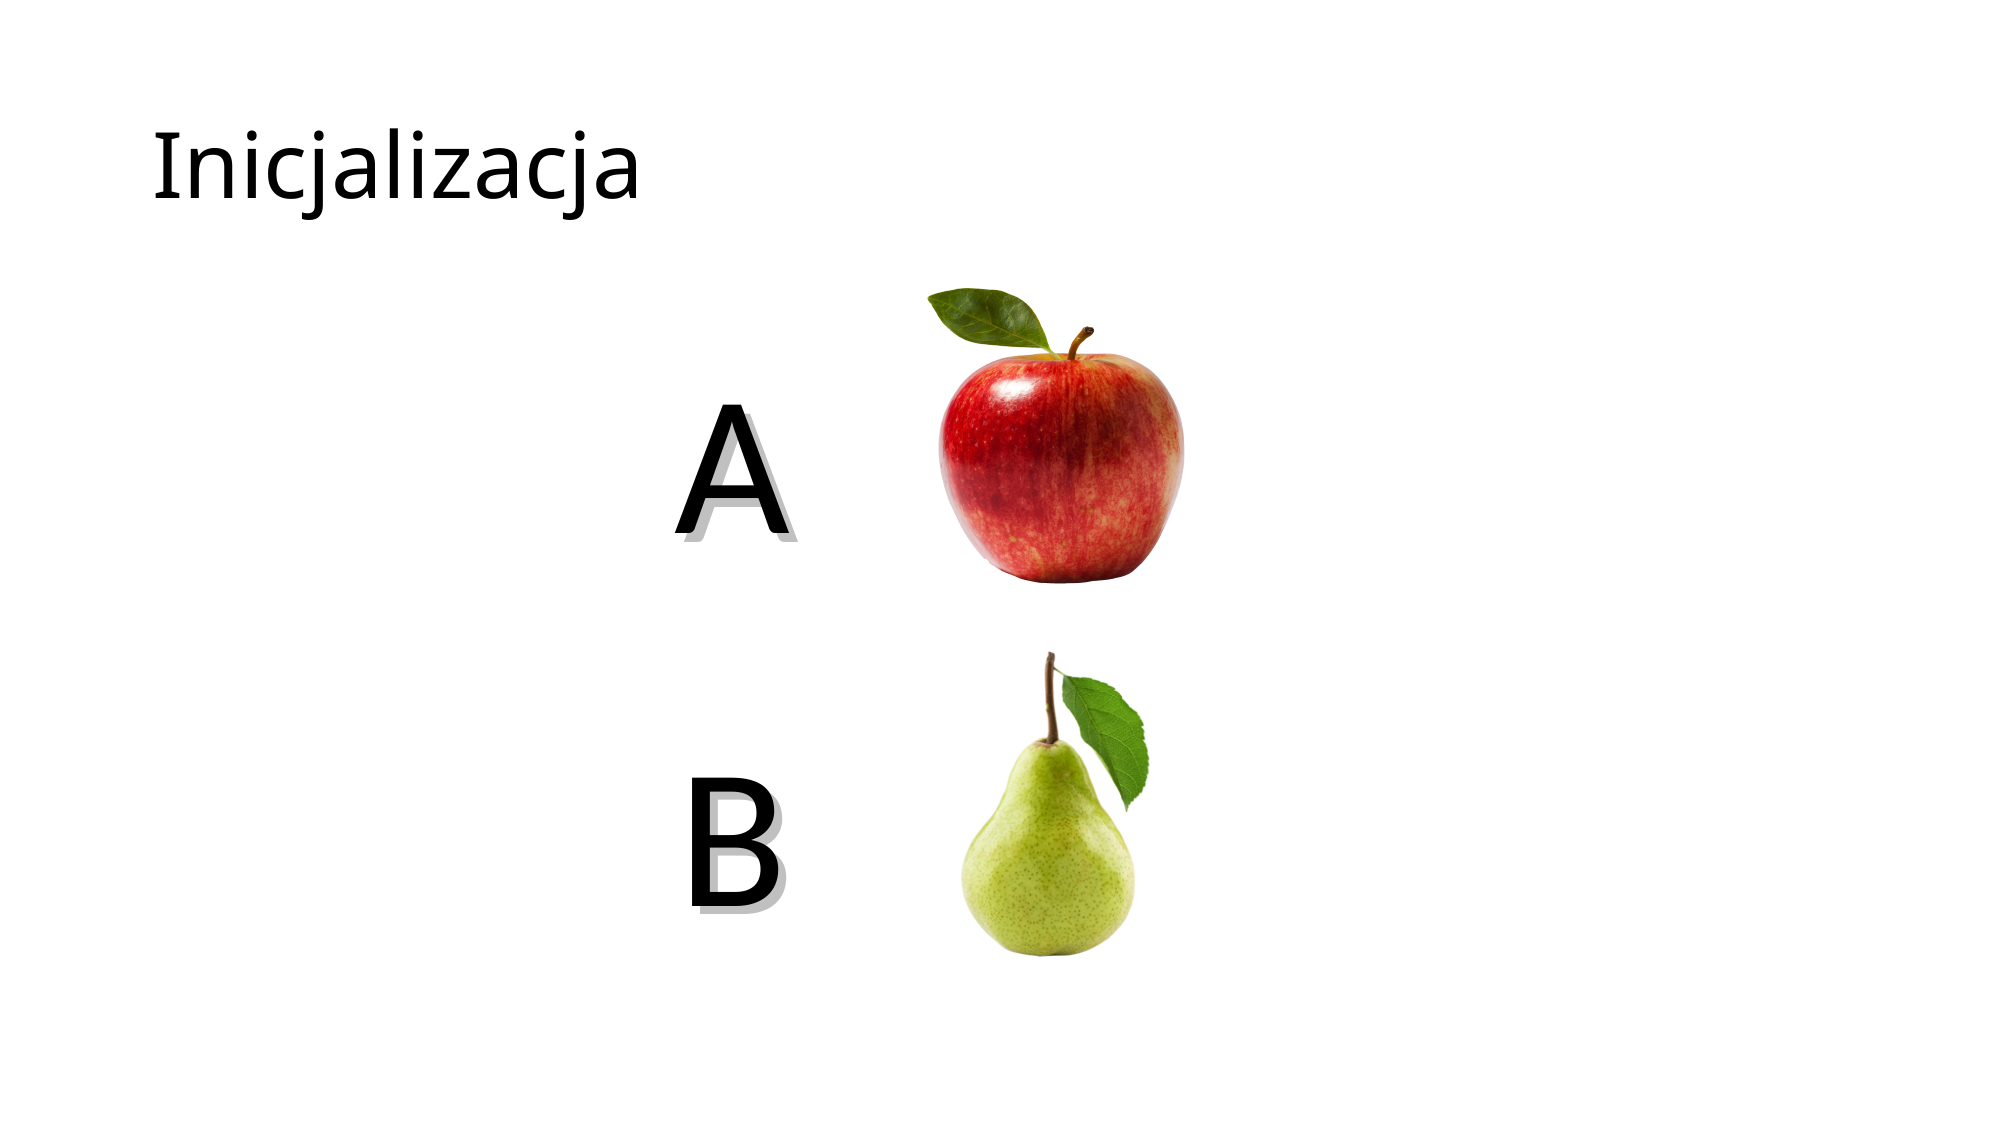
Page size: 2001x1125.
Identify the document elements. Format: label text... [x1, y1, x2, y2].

picture [901, 650, 1208, 957]
picture [915, 277, 1194, 584]
text_box A [660, 326, 831, 582]
text_box B [663, 699, 828, 954]
title Inicjalizacja [137, 59, 1863, 278]
